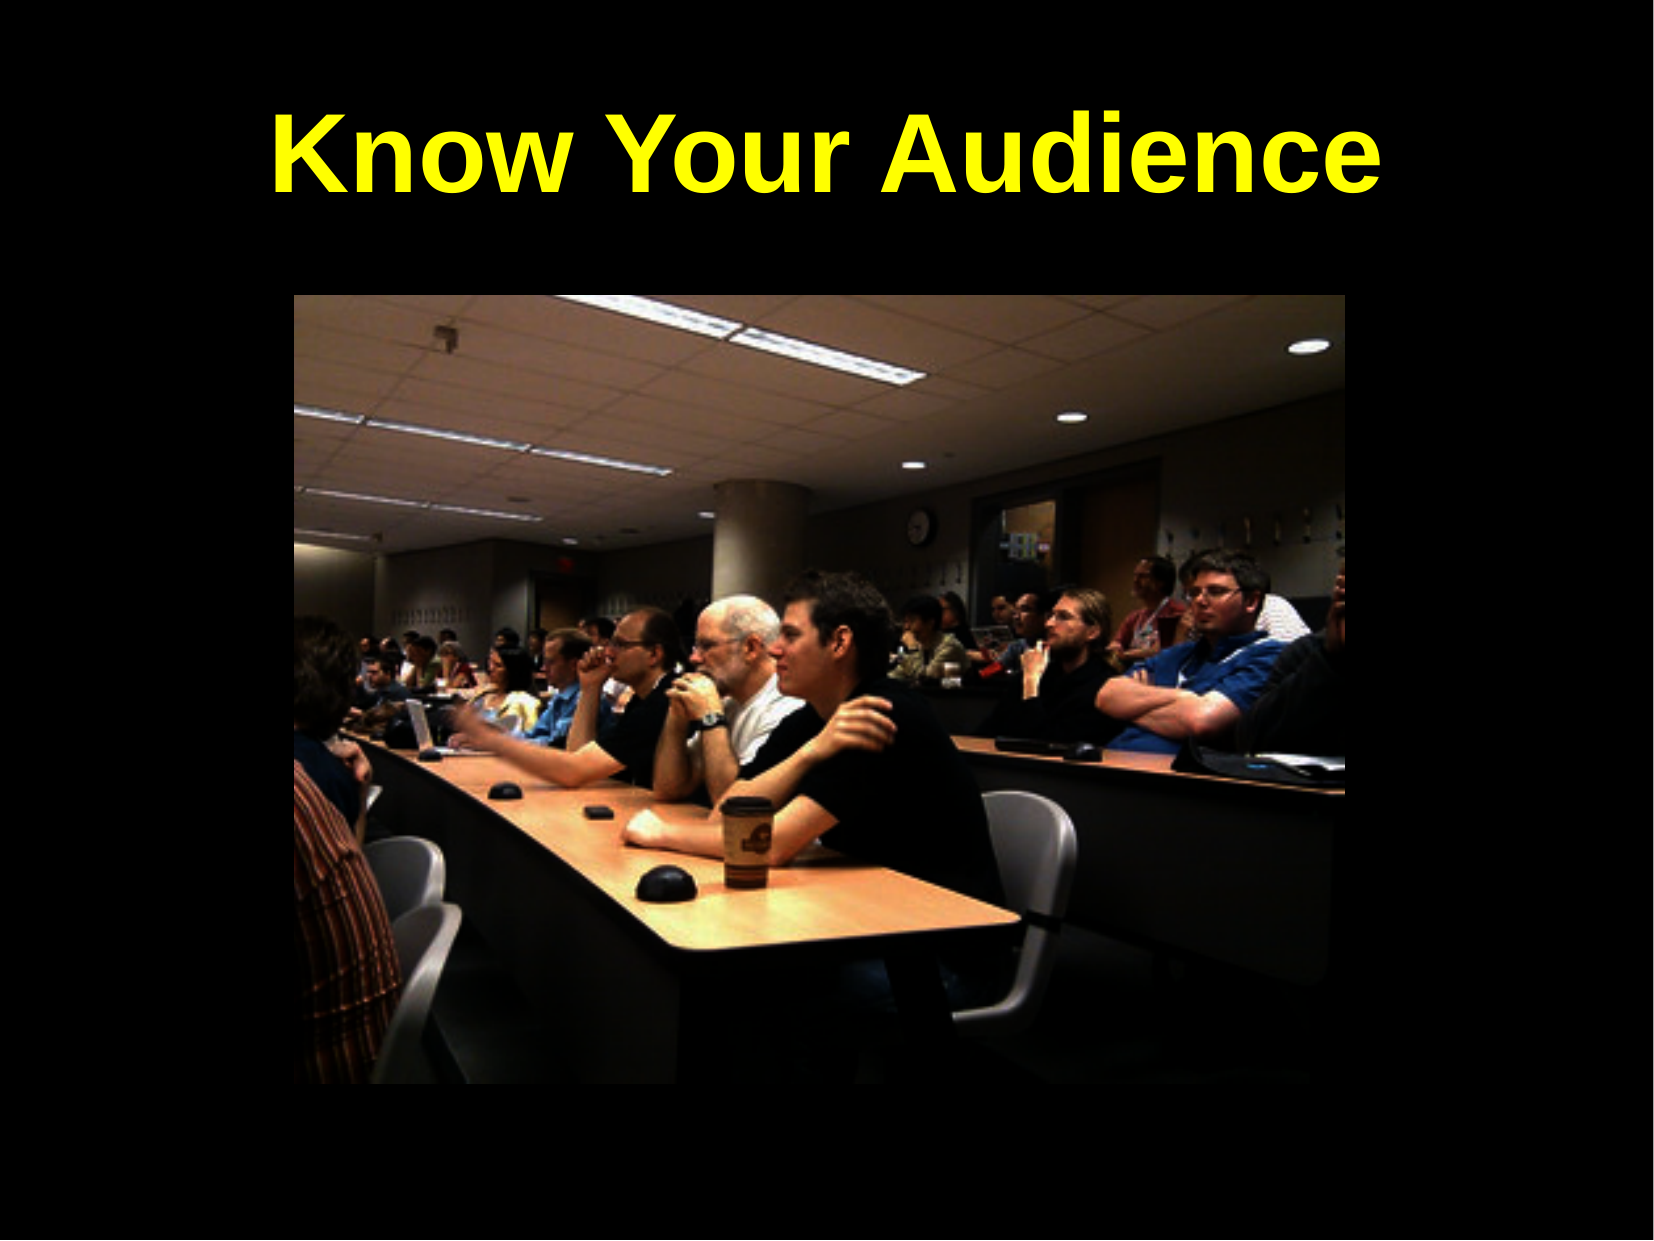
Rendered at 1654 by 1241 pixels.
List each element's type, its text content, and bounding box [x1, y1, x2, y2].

picture [294, 295, 1345, 1084]
title Know Your Audience [82, 49, 1571, 257]
